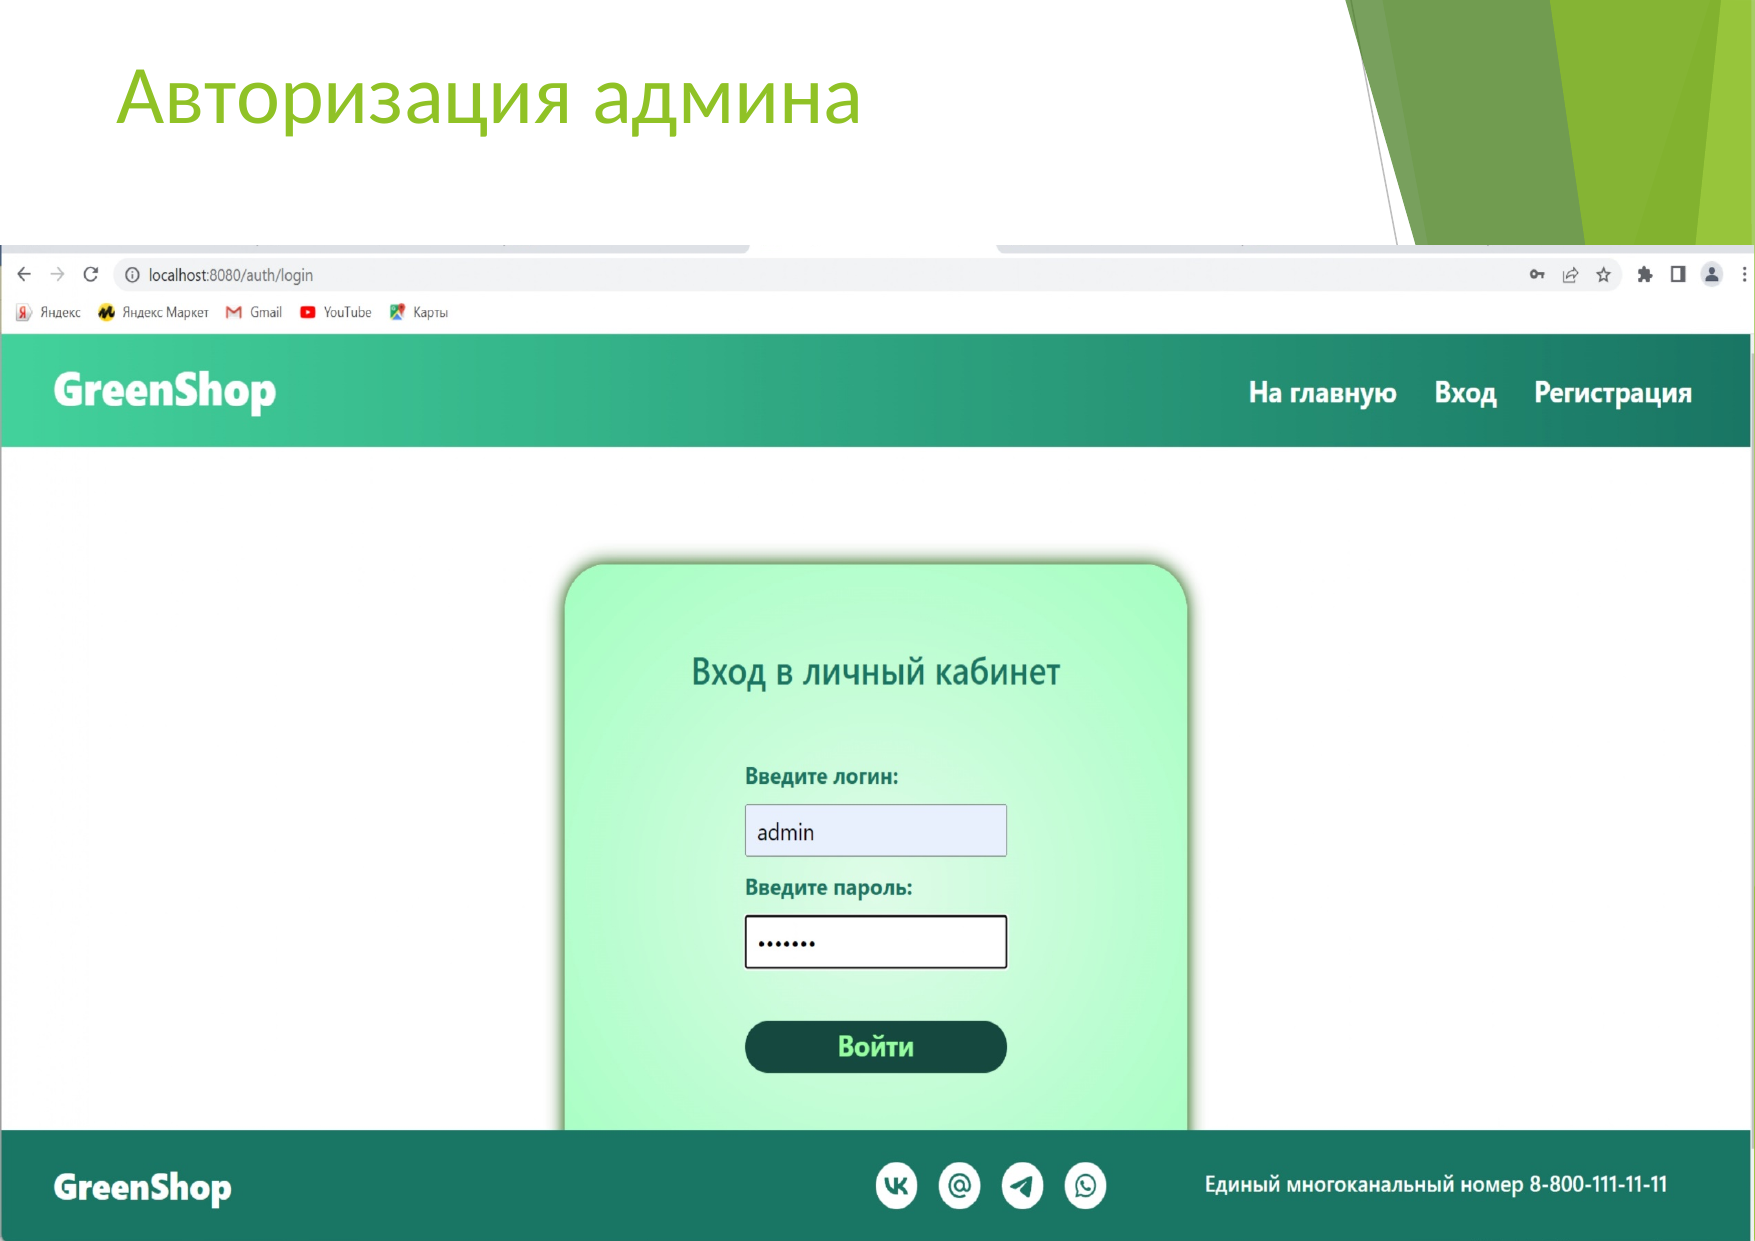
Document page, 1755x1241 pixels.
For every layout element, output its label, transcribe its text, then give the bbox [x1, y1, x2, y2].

title Авторизация админа [102, 32, 1320, 143]
picture [0, 245, 1755, 1241]
